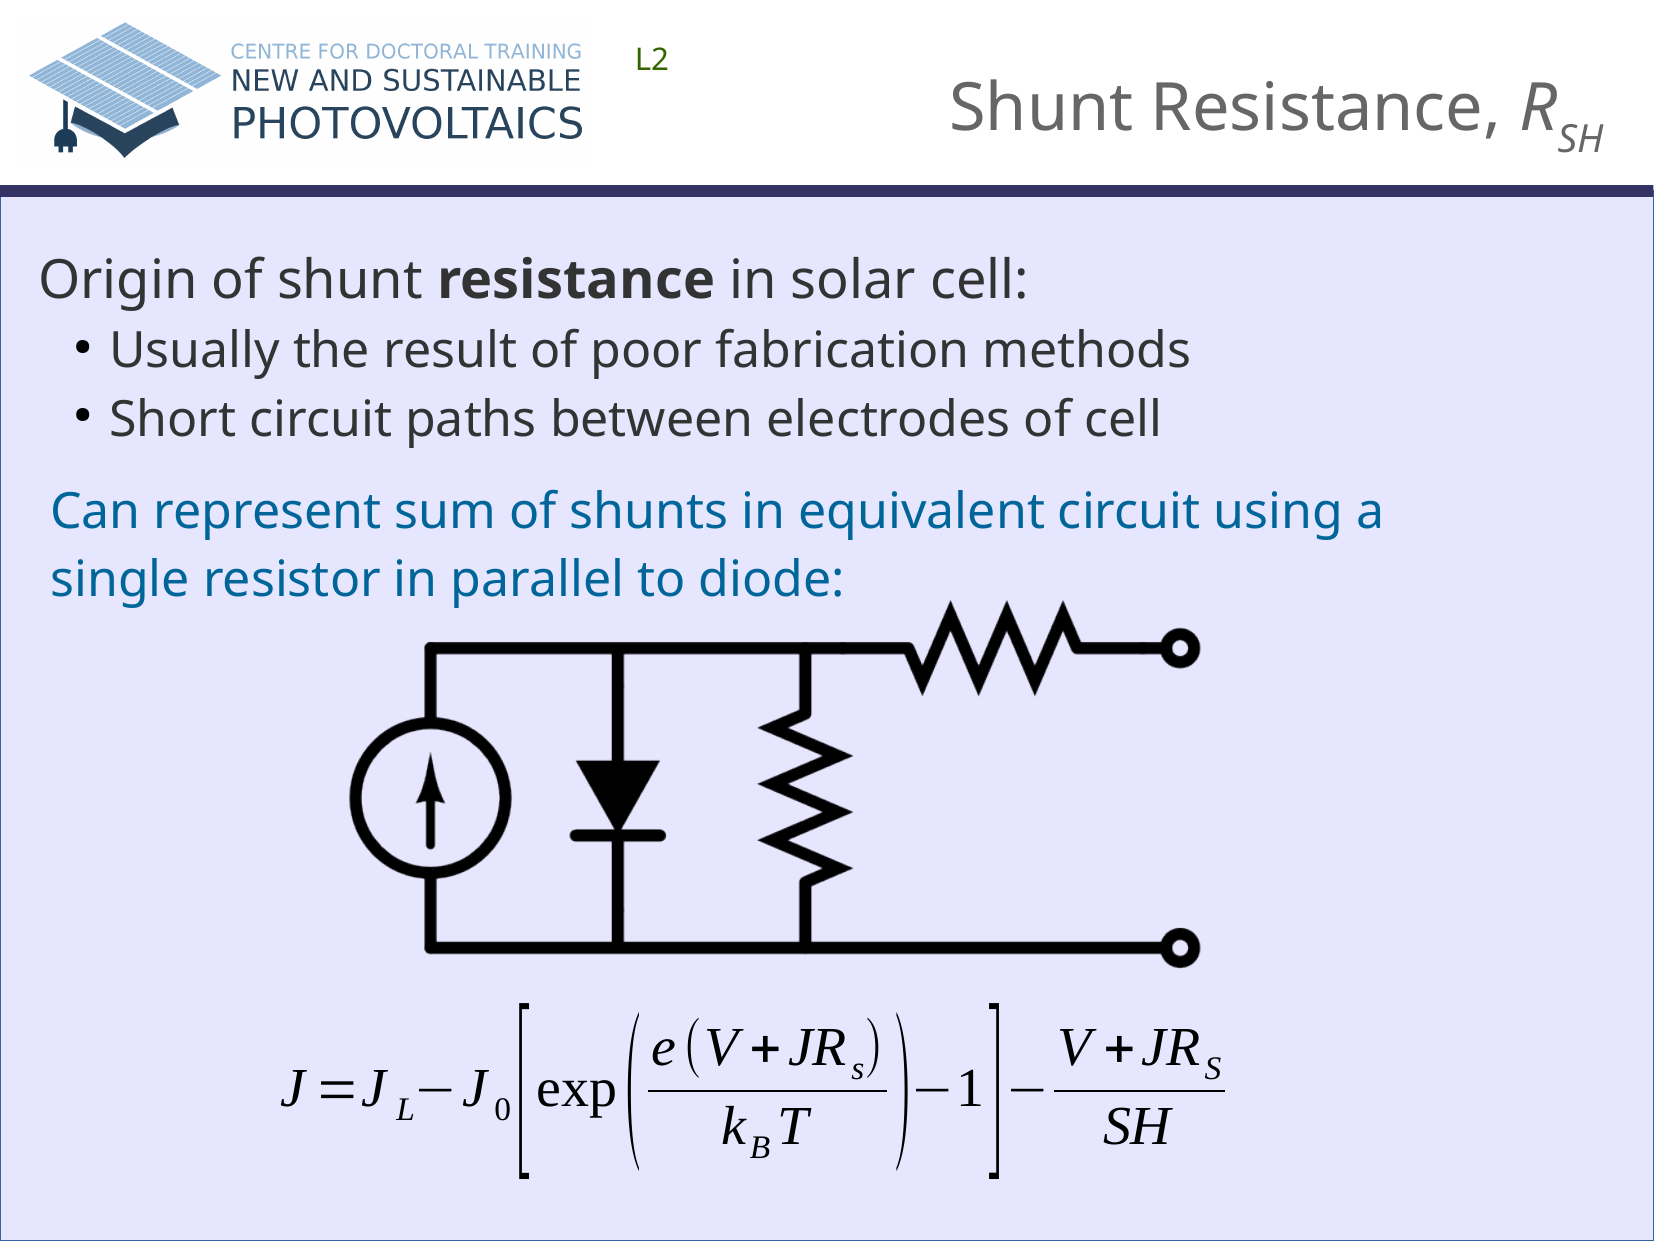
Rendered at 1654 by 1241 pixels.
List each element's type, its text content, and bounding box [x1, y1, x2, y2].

text_box Shunt Resistance, RSH [708, 51, 1619, 159]
picture [313, 505, 324, 511]
text_box [0, 197, 1654, 1241]
chart [266, 999, 1242, 1182]
picture [313, 492, 1241, 1087]
text_box Can represent sum of shunts in equivalent circuit using a single resistor in parallel to diode: [35, 467, 1548, 615]
text_box Origin of shunt resistance in solar cell: Usually the result of poor fabrication methods Short circuit paths between electrodes of cell [23, 232, 1607, 522]
picture [19, 17, 591, 166]
text_box L2 [620, 29, 880, 80]
